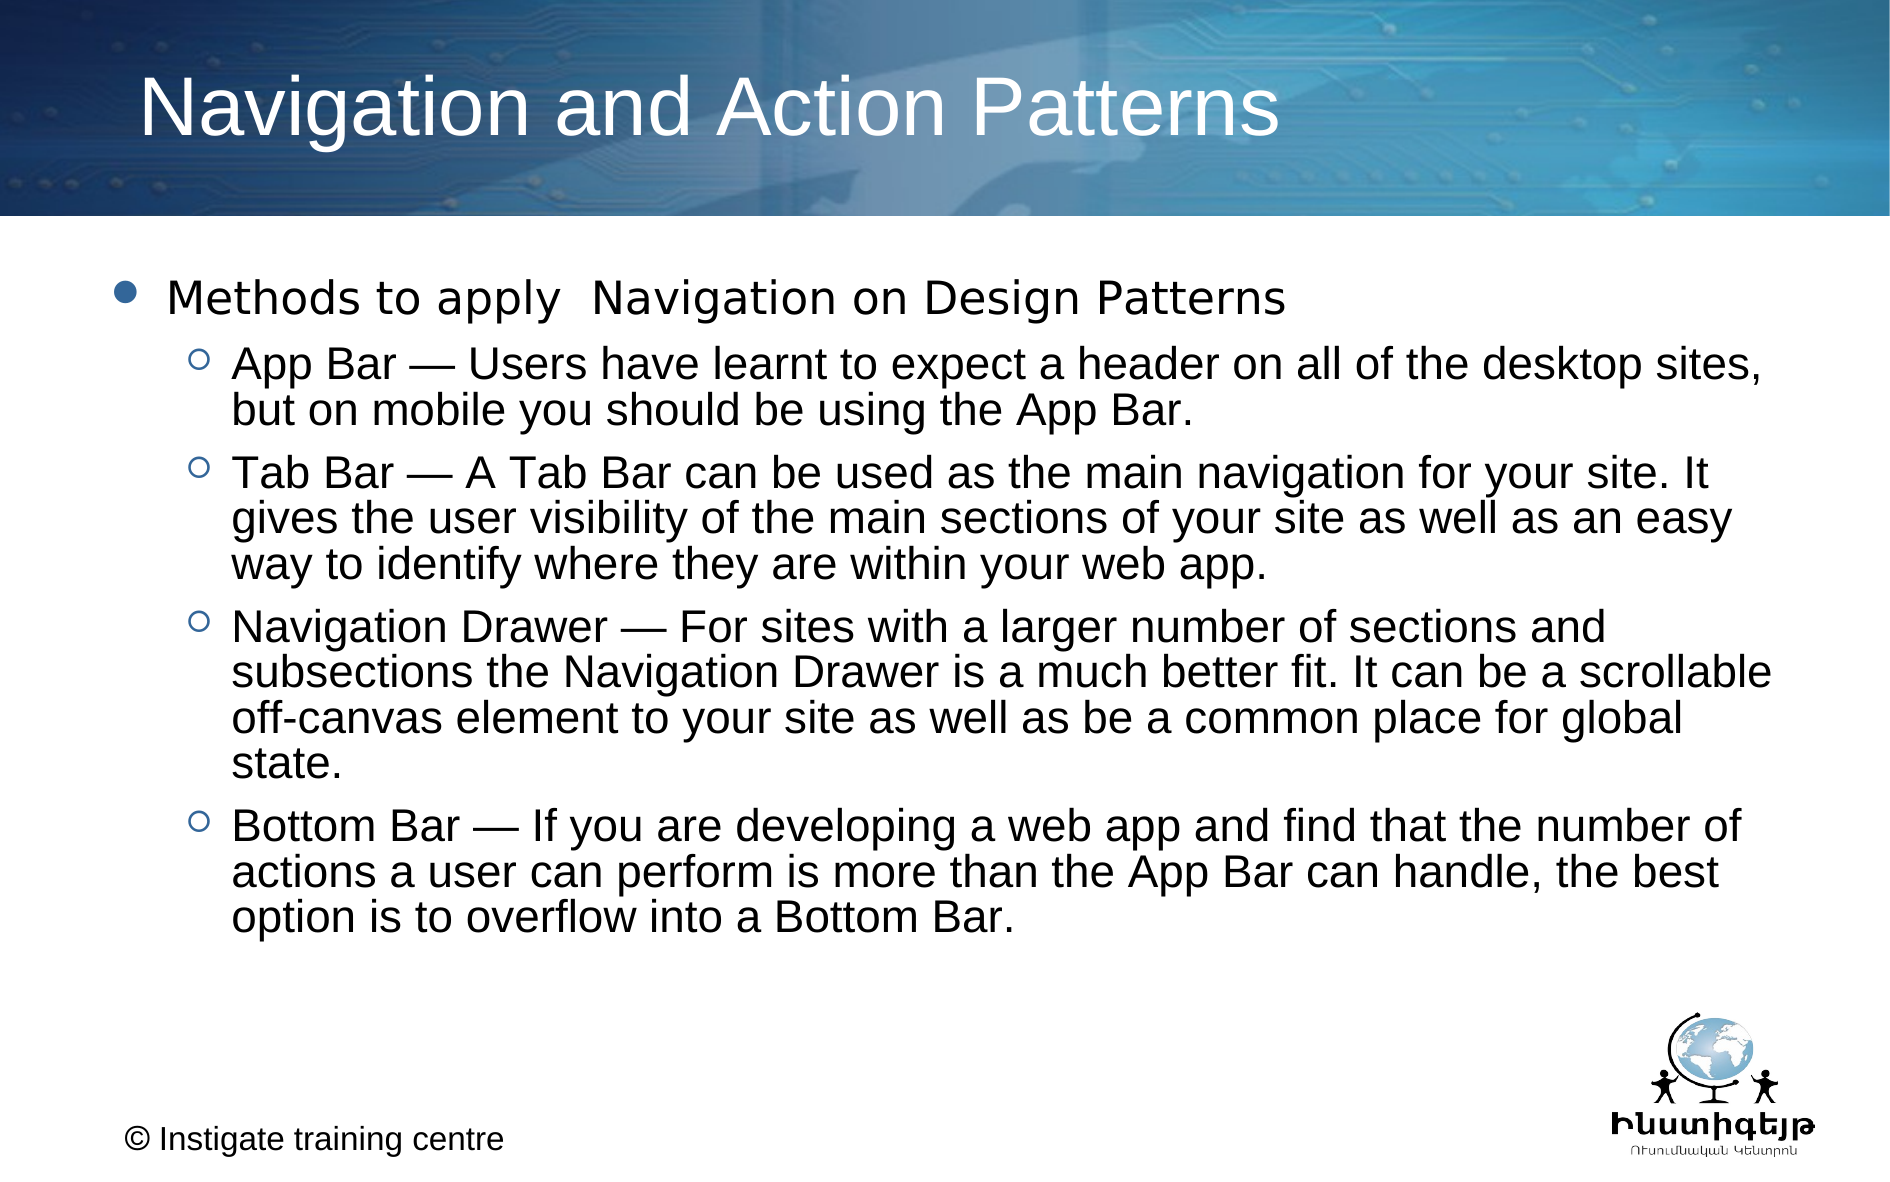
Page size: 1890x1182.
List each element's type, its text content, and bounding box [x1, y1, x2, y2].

list Methods to apply Navigation on Design Patterns App Bar — Users have learnt to expect a header on all of the desktop sites, but on mobile you should be using the App Bar. Tab Bar — A Tab Bar can be used as the main navigation for your site. It gives the user visibility of the main sections of your site as well as an easy way to identify where they are within your web app. Navigation Drawer — For sites with a larger number of sections and subsections the Navigation Drawer is a much better fit. It can be a scrollable off-canvas element to your site as well as be a common place for global state. Bottom Bar — If you are developing a web app and find that the number of actions a user can perform is more than the App Bar can handle, the best option is to overflow into a Bottom Bar. [110, 276, 1801, 303]
picture [1612, 1012, 1815, 1157]
text_box Navigation and Action Patterns [138, 82, 1801, 93]
picture [0, 0, 1890, 216]
